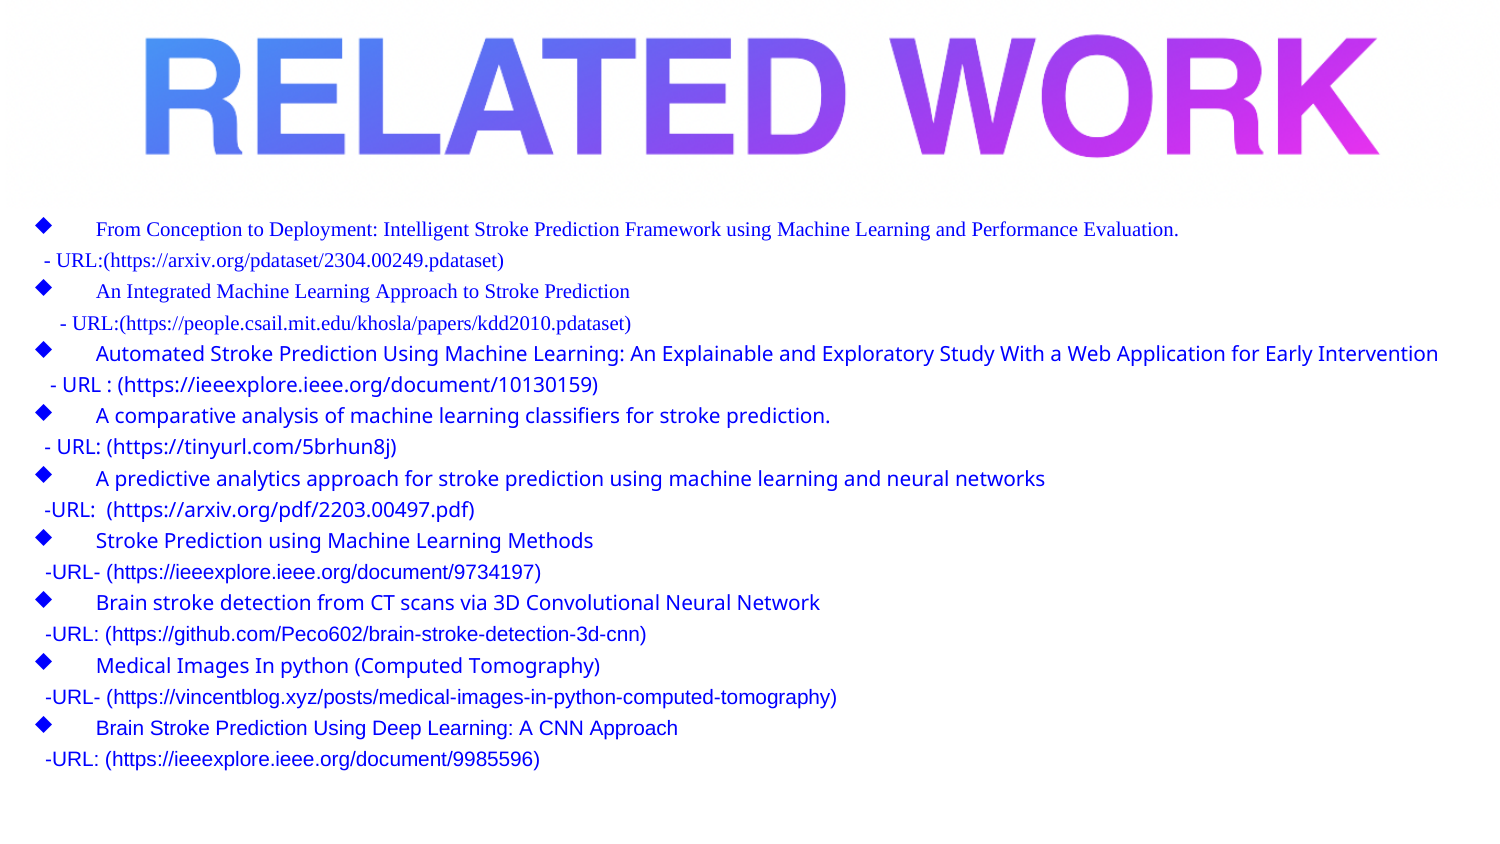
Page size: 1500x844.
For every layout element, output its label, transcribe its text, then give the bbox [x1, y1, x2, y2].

picture [5, 0, 1500, 209]
text_box From Conception to Deployment: Intelligent Stroke Prediction Framework using Machine Learning and Performance Evaluation. - URL:(https://arxiv.org/pdataset/2304.00249.pdataset) An Integrated Machine Learning Approach to Stroke Prediction - URL:(https://people.csail.mit.edu/khosla/papers/kdd2010.pdataset) Automated Stroke Prediction Using Machine Learning: An Explainable and Exploratory Study With a Web Application for Early Intervention - URL : (https://ieeexplore.ieee.org/document/10130159) A comparative analysis of machine learning classifiers for stroke prediction. - URL: (https://tinyurl.com/5brhun8j) A predictive analytics approach for stroke prediction using machine learning and neural networks -URL: (https://arxiv.org/pdf/2203.00497.pdf) Stroke Prediction using Machine Learning Methods -URL- (https://ieeexplore.ieee.org/document/9734197) Brain stroke detection from CT scans via 3D Convolutional Neural Network -URL: (https://github.com/Peco602/brain-stroke-detection-3d-cnn) Medical Images In python (Computed Tomography) -URL- (https://vincentblog.xyz/posts/medical-images-in-python-computed-tomography) Brain Stroke Prediction Using Deep Learning: A CNN Approach -URL: (https://ieeexplore.ieee.org/document/9985596) [5, 209, 1500, 844]
